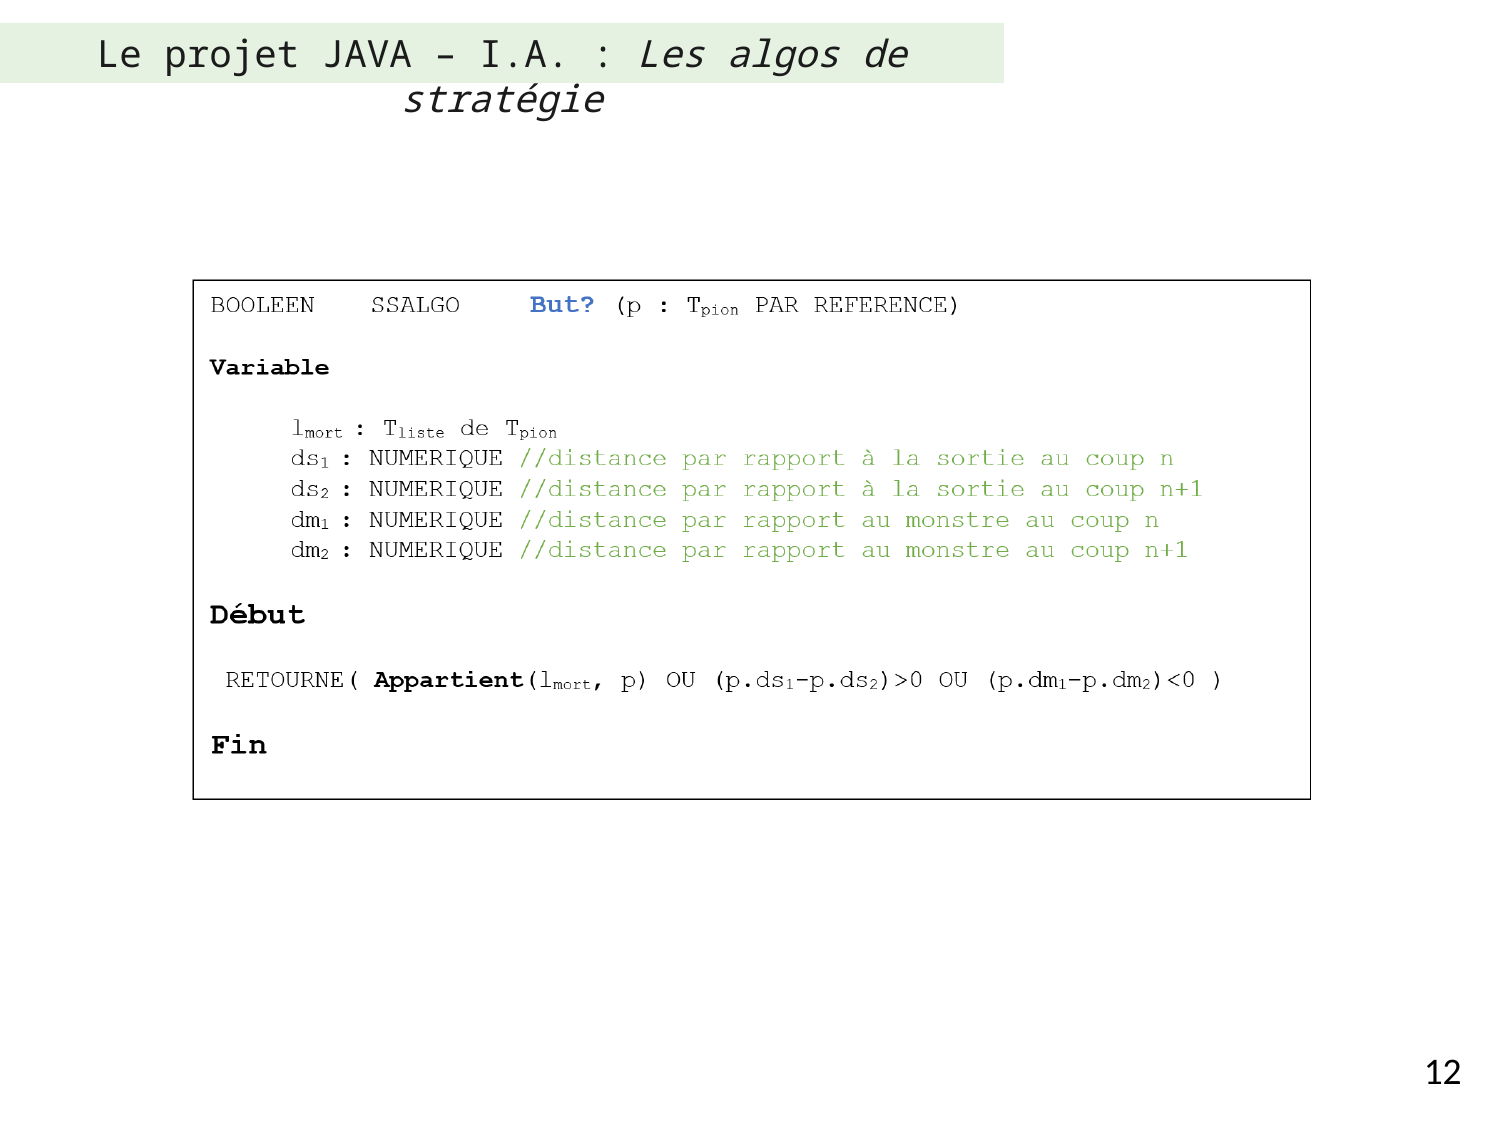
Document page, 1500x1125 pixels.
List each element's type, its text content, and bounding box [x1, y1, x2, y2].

text_box Le projet JAVA – I.A. : Les algos de stratégie [0, 22, 1004, 83]
picture [185, 274, 1315, 804]
text_box <numéro> [1287, 1039, 1477, 1100]
